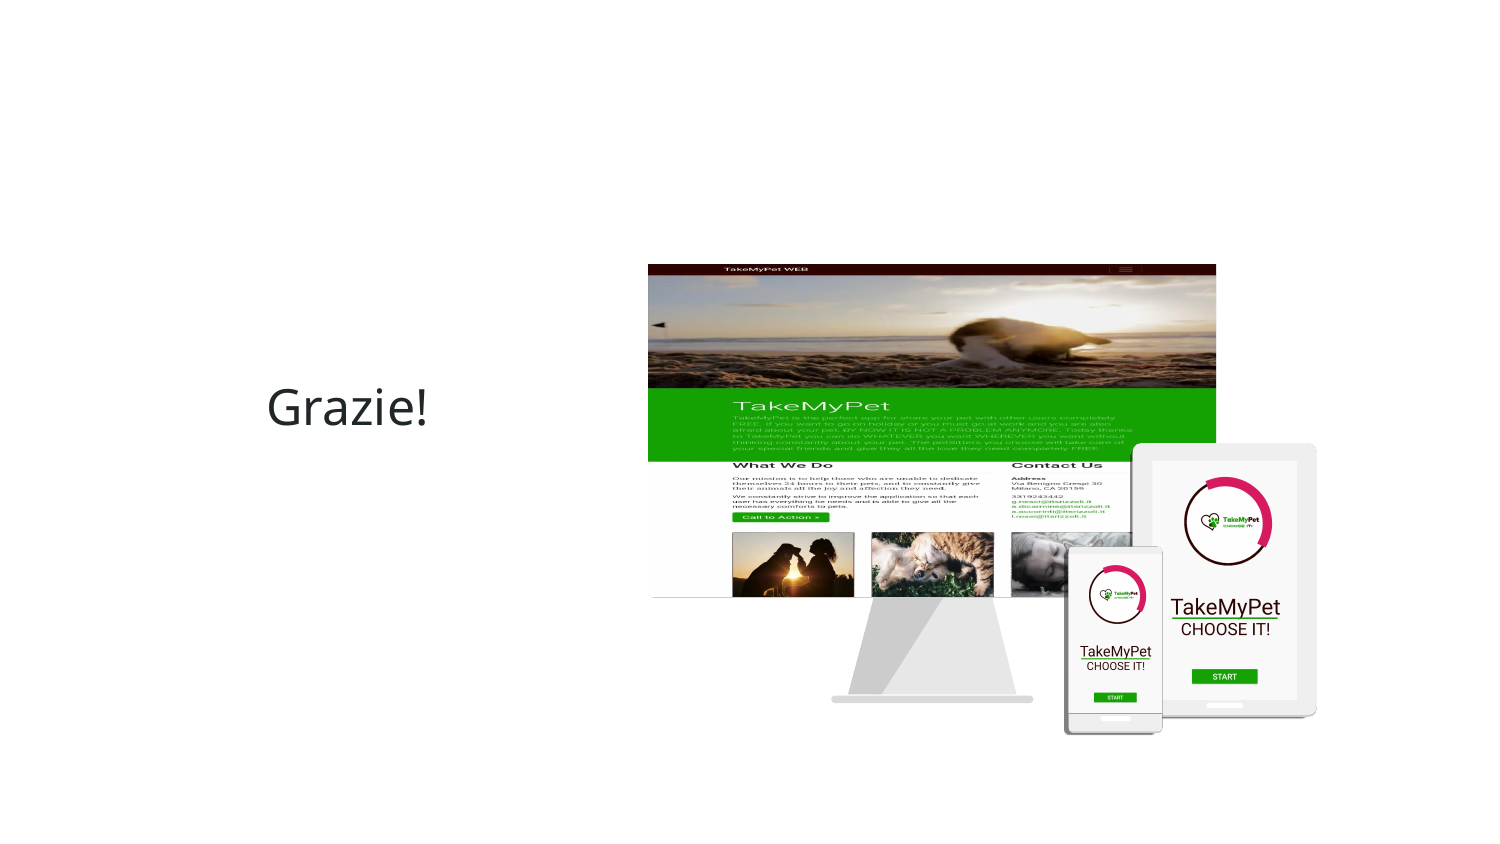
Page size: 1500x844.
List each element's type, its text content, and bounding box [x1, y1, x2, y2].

text_box [1068, 443, 1317, 733]
title Grazie! [251, 264, 523, 451]
picture [648, 264, 1298, 714]
text_box [651, 597, 1068, 704]
